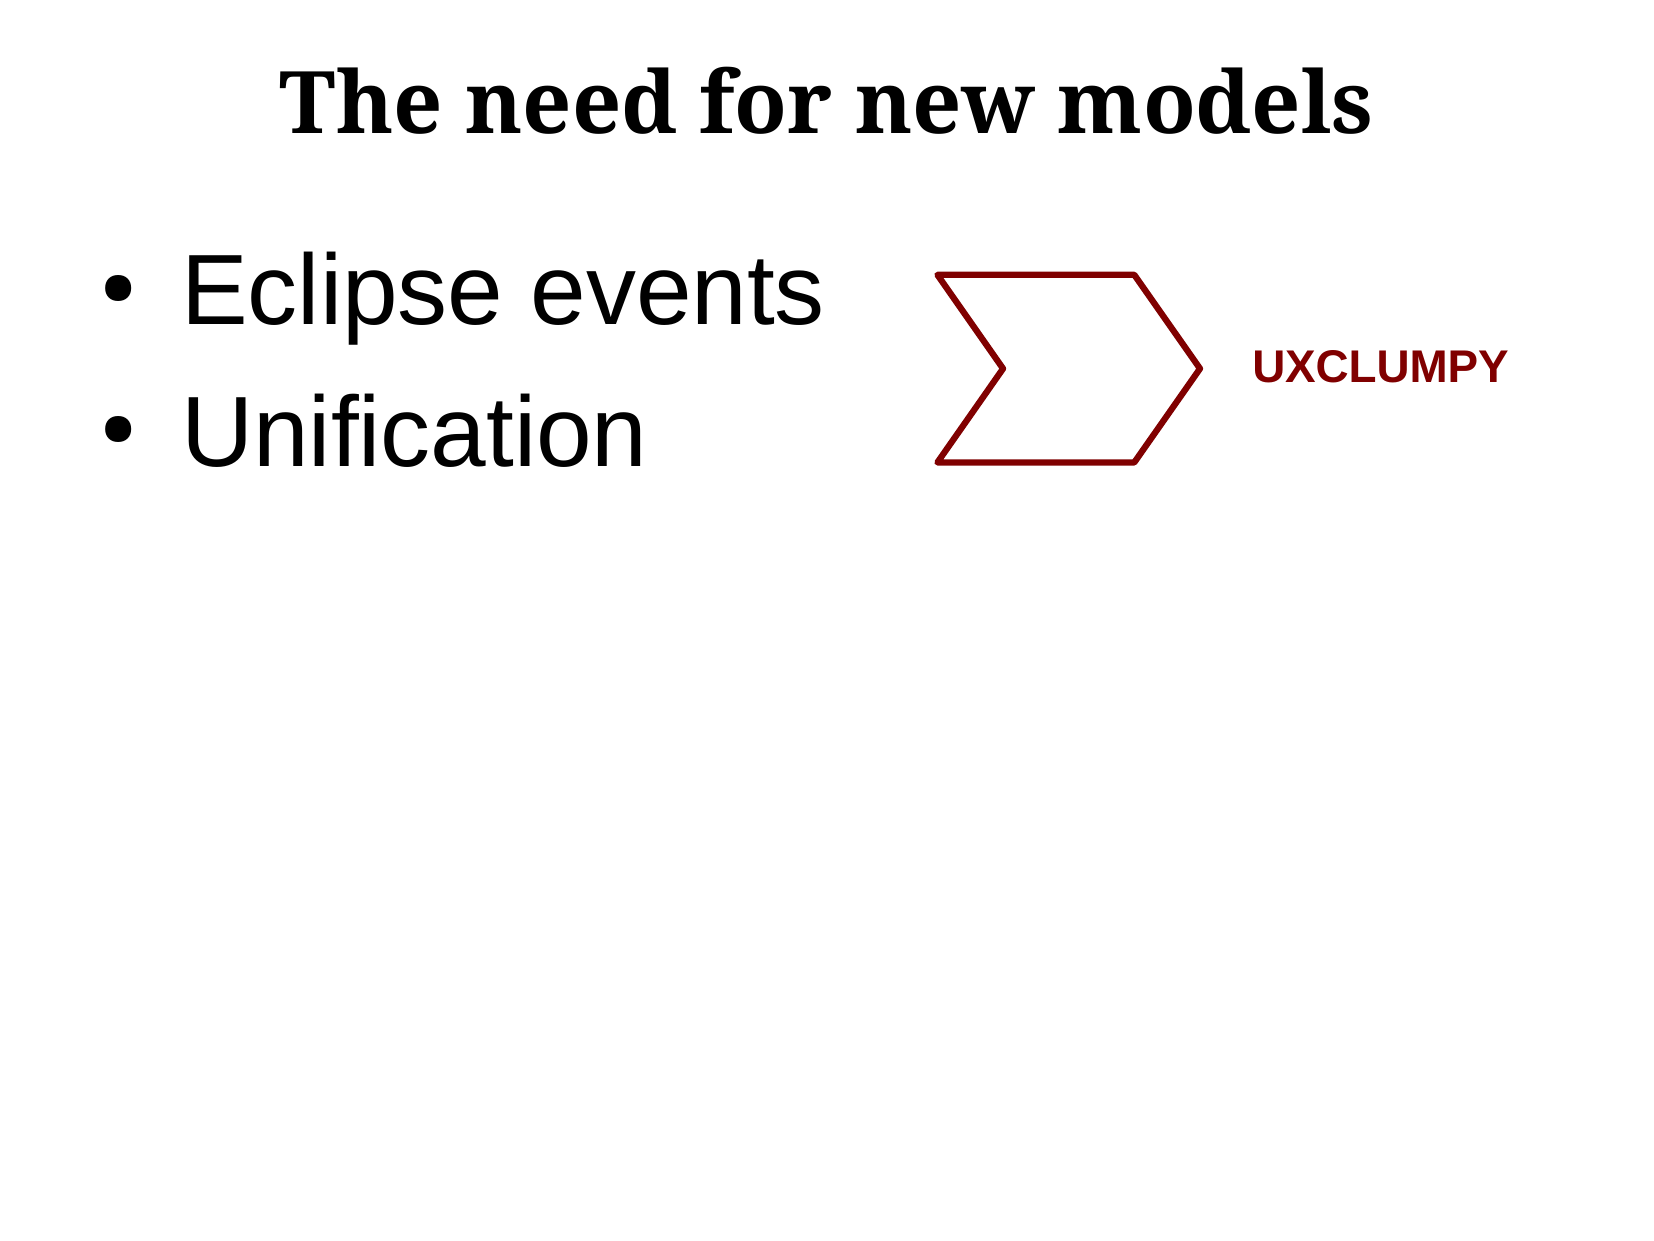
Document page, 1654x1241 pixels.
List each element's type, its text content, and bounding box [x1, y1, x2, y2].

list Eclipse events Unification [82, 142, 1571, 862]
text_box UXCLUMPY [1237, 333, 1613, 409]
title The need for new models [82, 0, 1571, 142]
